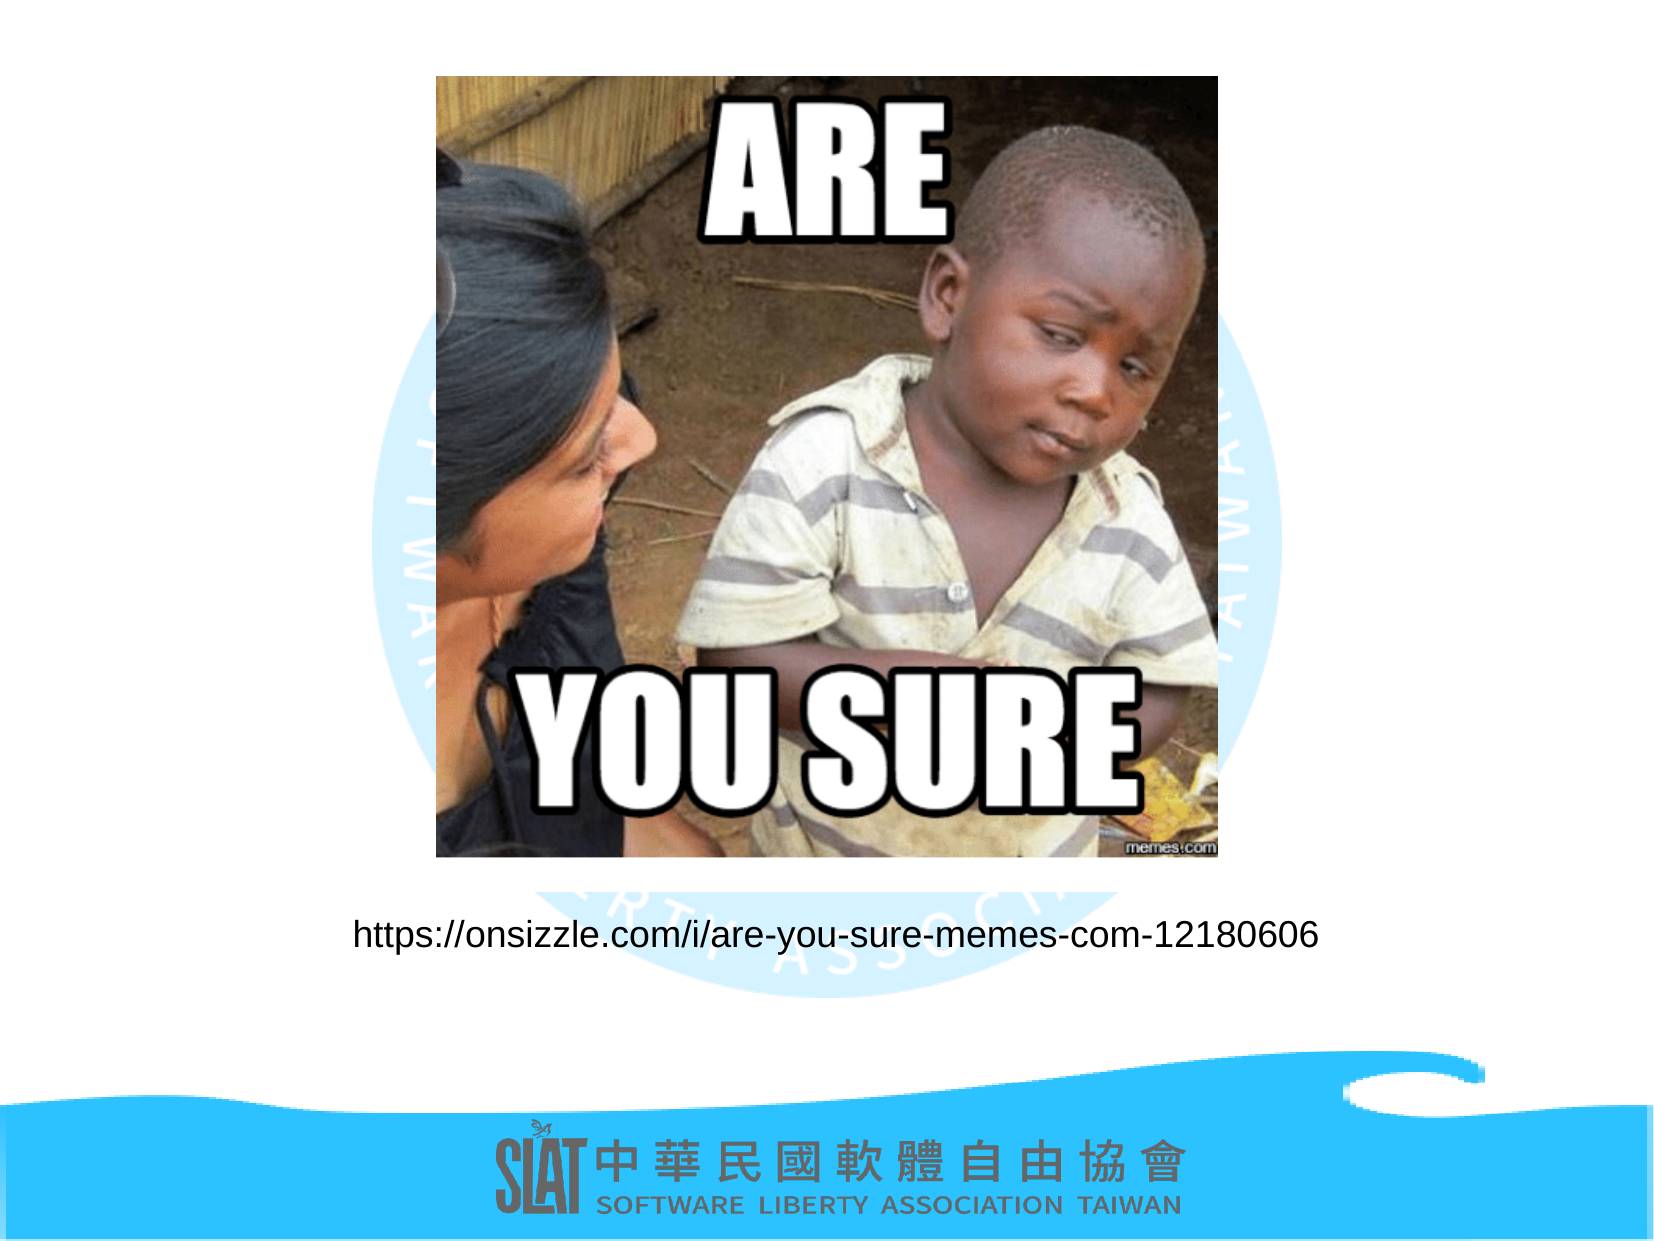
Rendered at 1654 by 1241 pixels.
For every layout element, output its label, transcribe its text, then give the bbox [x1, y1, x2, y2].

picture [0, 1051, 1654, 1241]
text_box https://onsizzle.com/i/are-you-sure-memes-com-12180606 [337, 906, 1335, 957]
picture [436, 76, 1218, 893]
